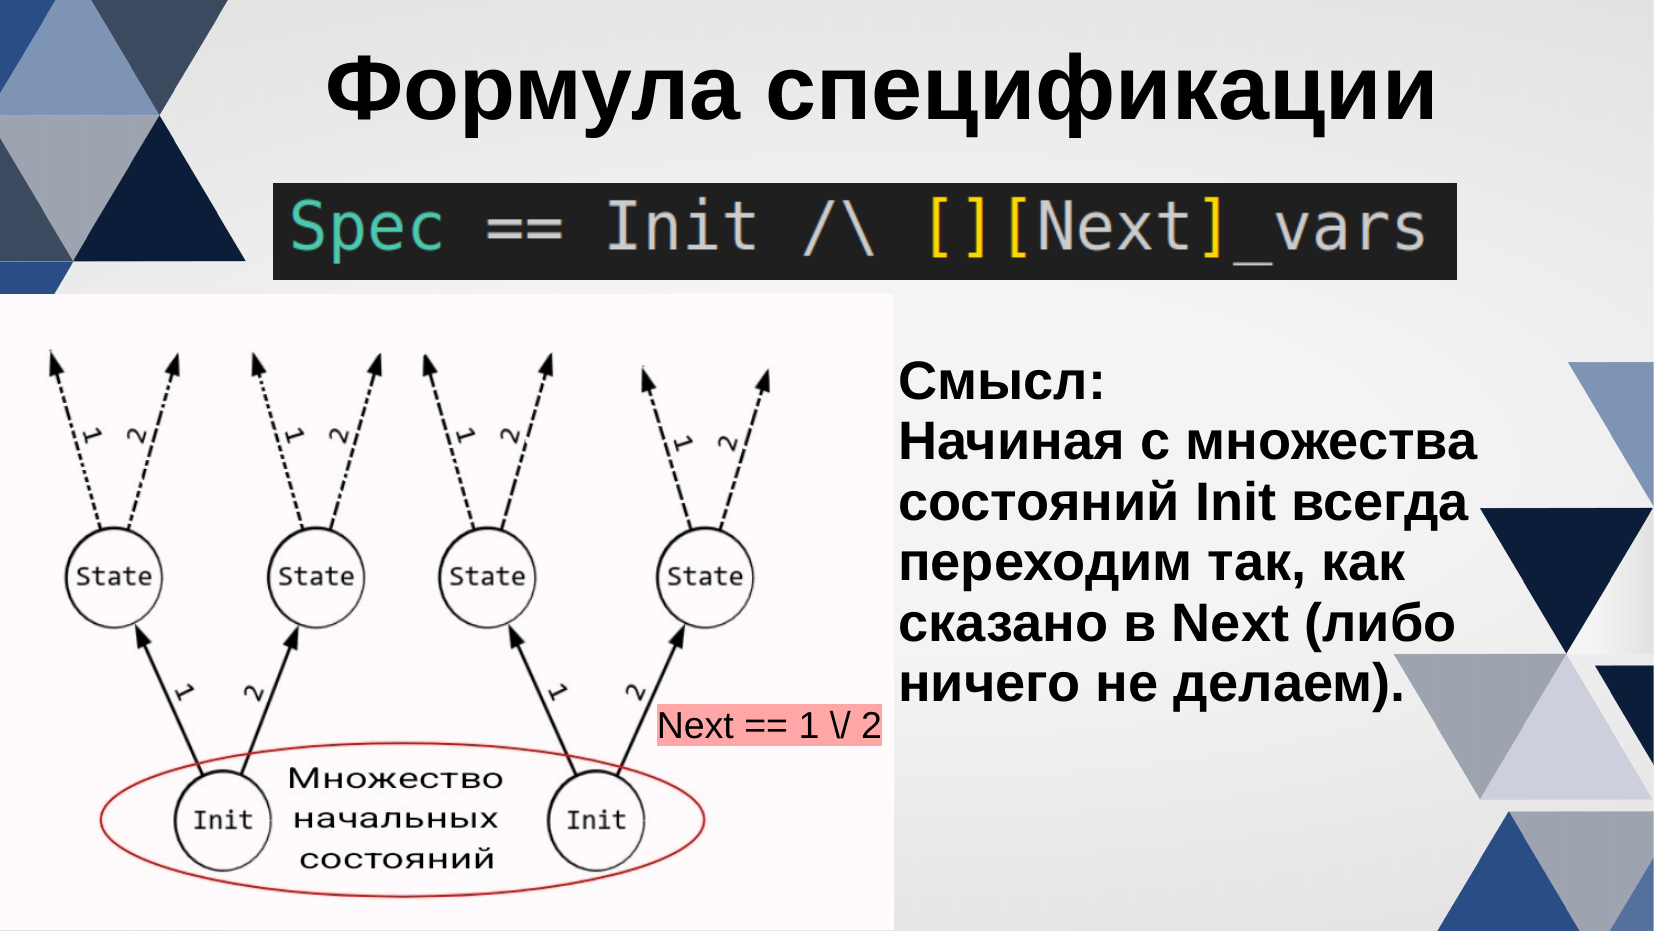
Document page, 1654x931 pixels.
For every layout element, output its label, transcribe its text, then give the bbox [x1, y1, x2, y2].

text_box Next == 1 \/ 2 [642, 696, 898, 754]
picture [0, 0, 1654, 931]
text_box Формула спецификации [311, 28, 1455, 147]
text_box Смысл: Начиная с множества состояний Init всегда переходим так, как сказано в Next (либо ничего не делаем). [894, 342, 1502, 842]
